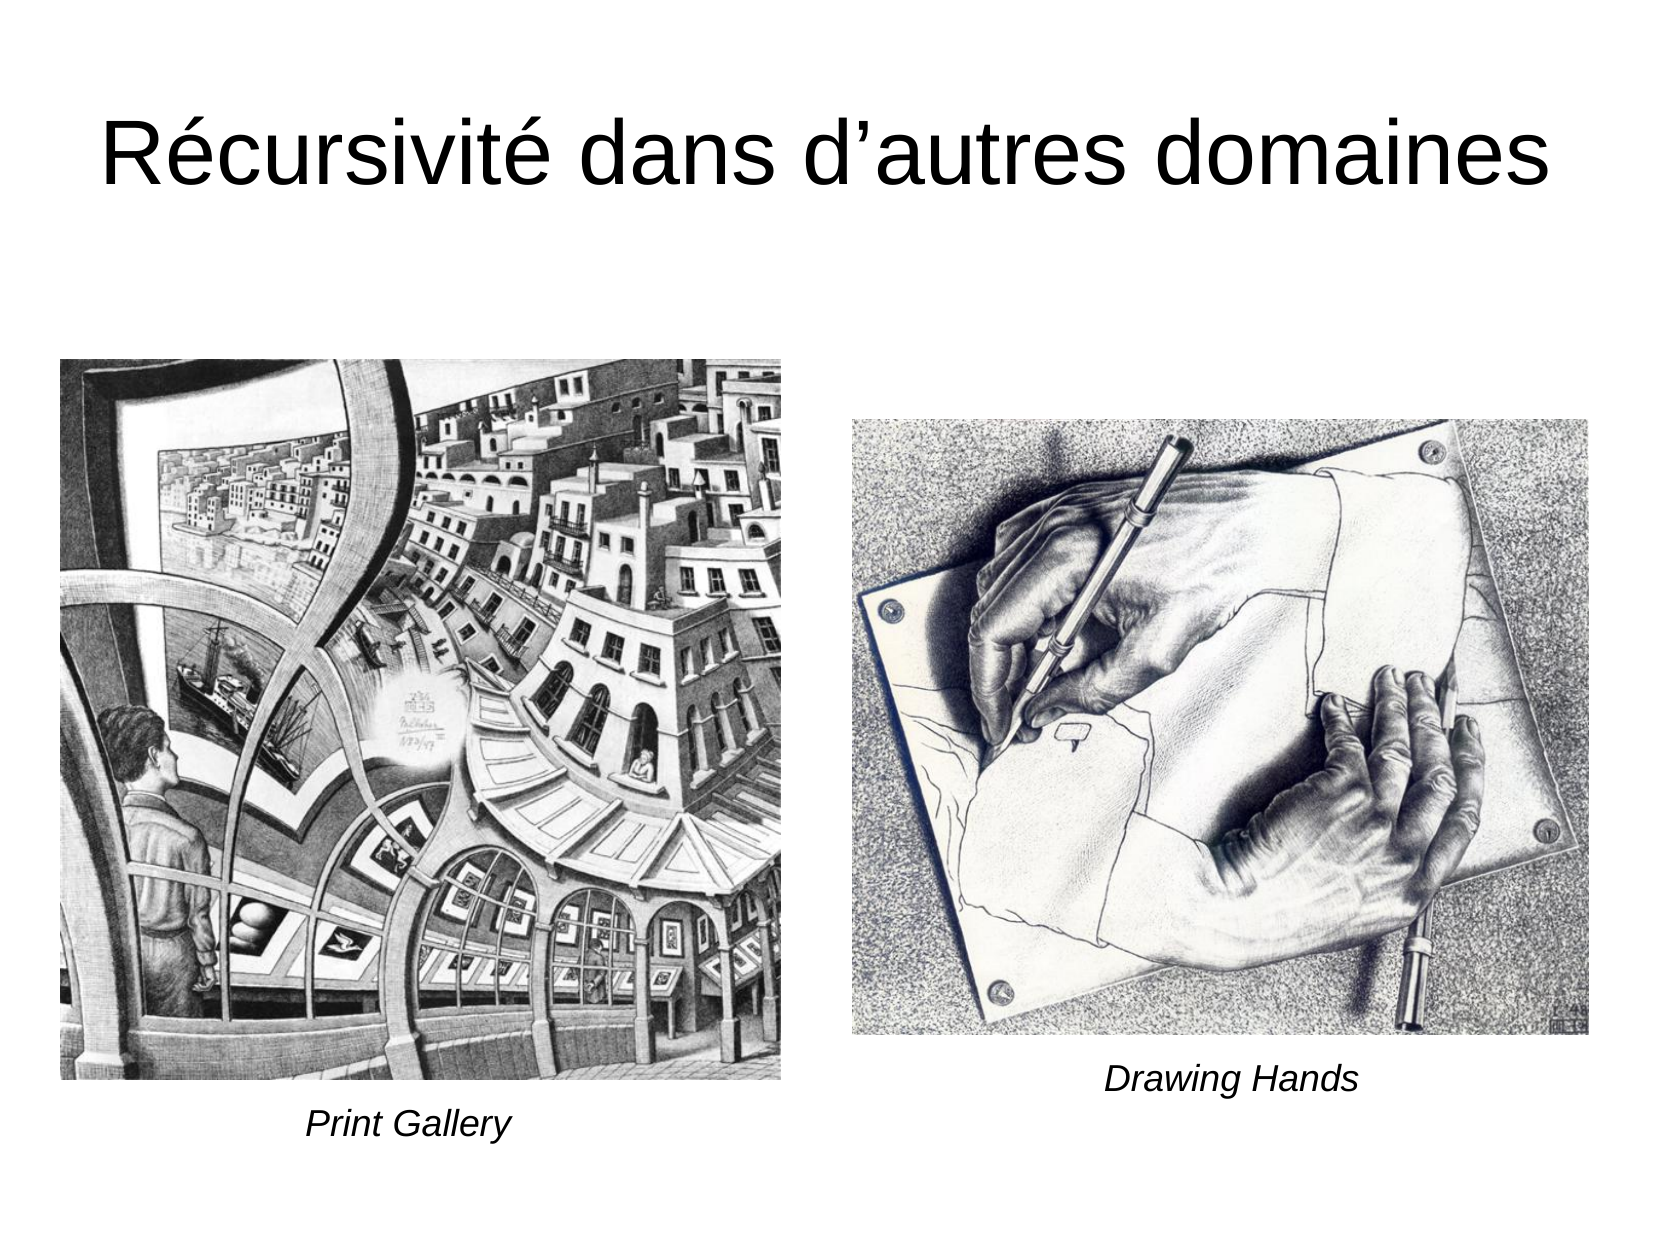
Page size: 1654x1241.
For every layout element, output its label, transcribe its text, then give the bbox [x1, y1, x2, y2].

picture [852, 419, 1589, 1036]
text_box Print Gallery [290, 1095, 531, 1152]
title Récursivité dans d’autres domaines [82, 49, 1571, 257]
picture [60, 359, 781, 1081]
text_box Drawing Hands [1089, 1050, 1390, 1107]
